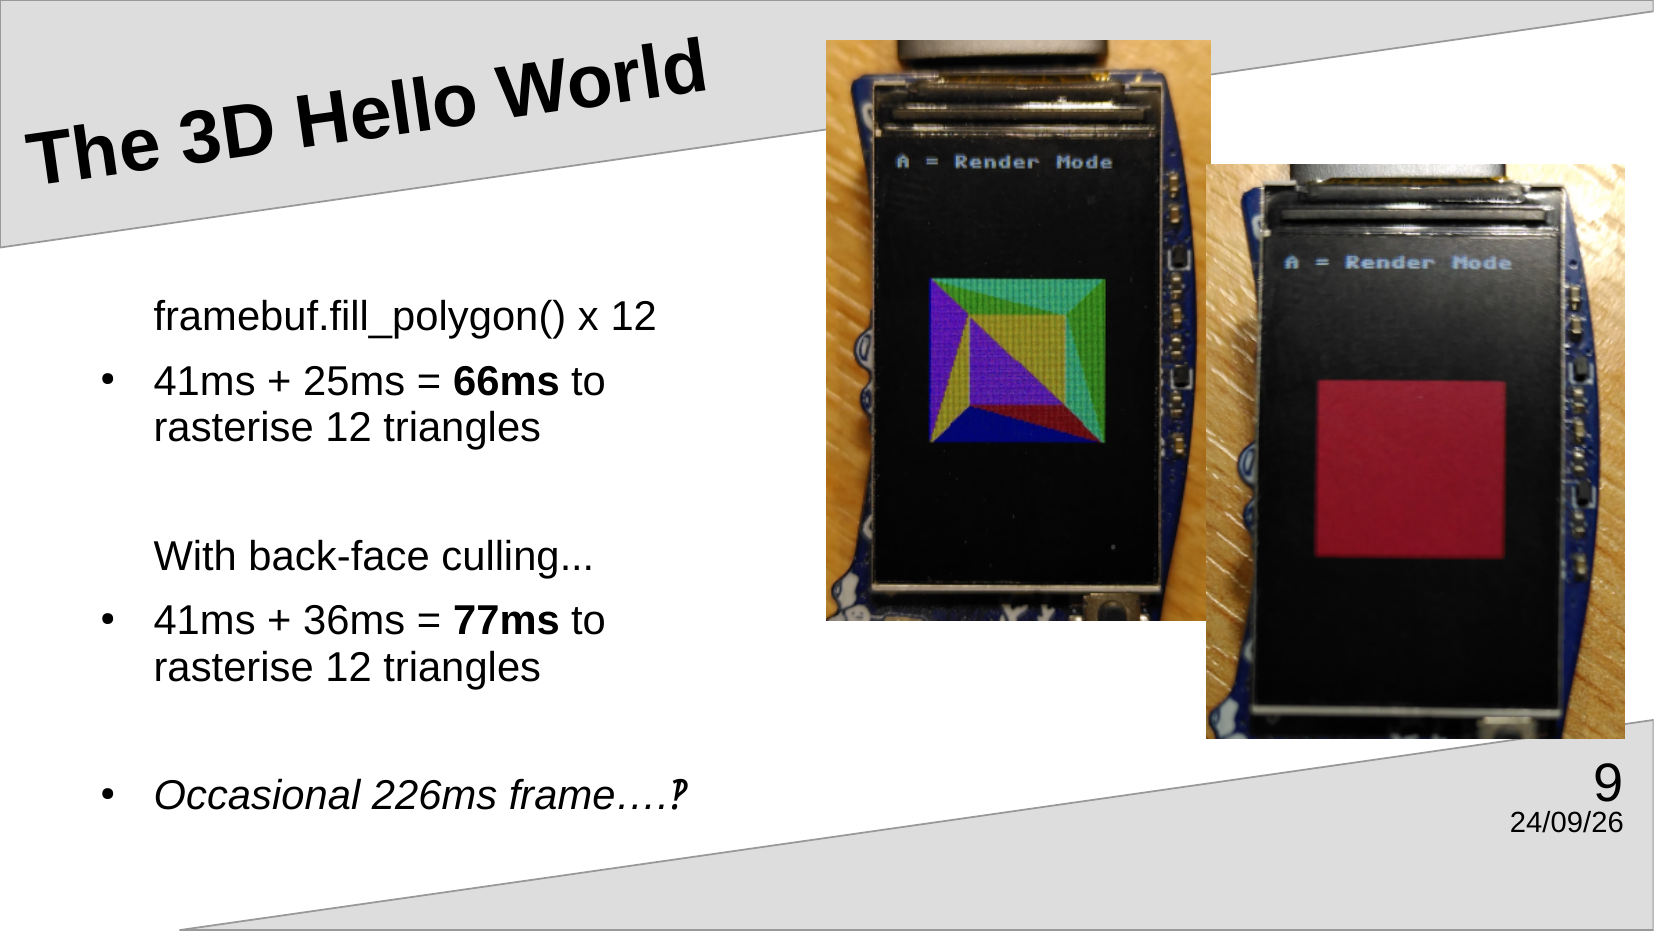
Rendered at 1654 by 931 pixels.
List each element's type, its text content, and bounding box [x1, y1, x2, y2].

title The 3D Hello World [16, 0, 1501, 239]
picture [826, 40, 1625, 739]
list framebuf.fill_polygon() x 12 41ms + 25ms = 66ms to rasterise 12 triangles With back-face culling... 41ms + 36ms = 77ms to rasterise 12 triangles Occasional 226ms frame….‽ [82, 292, 709, 833]
